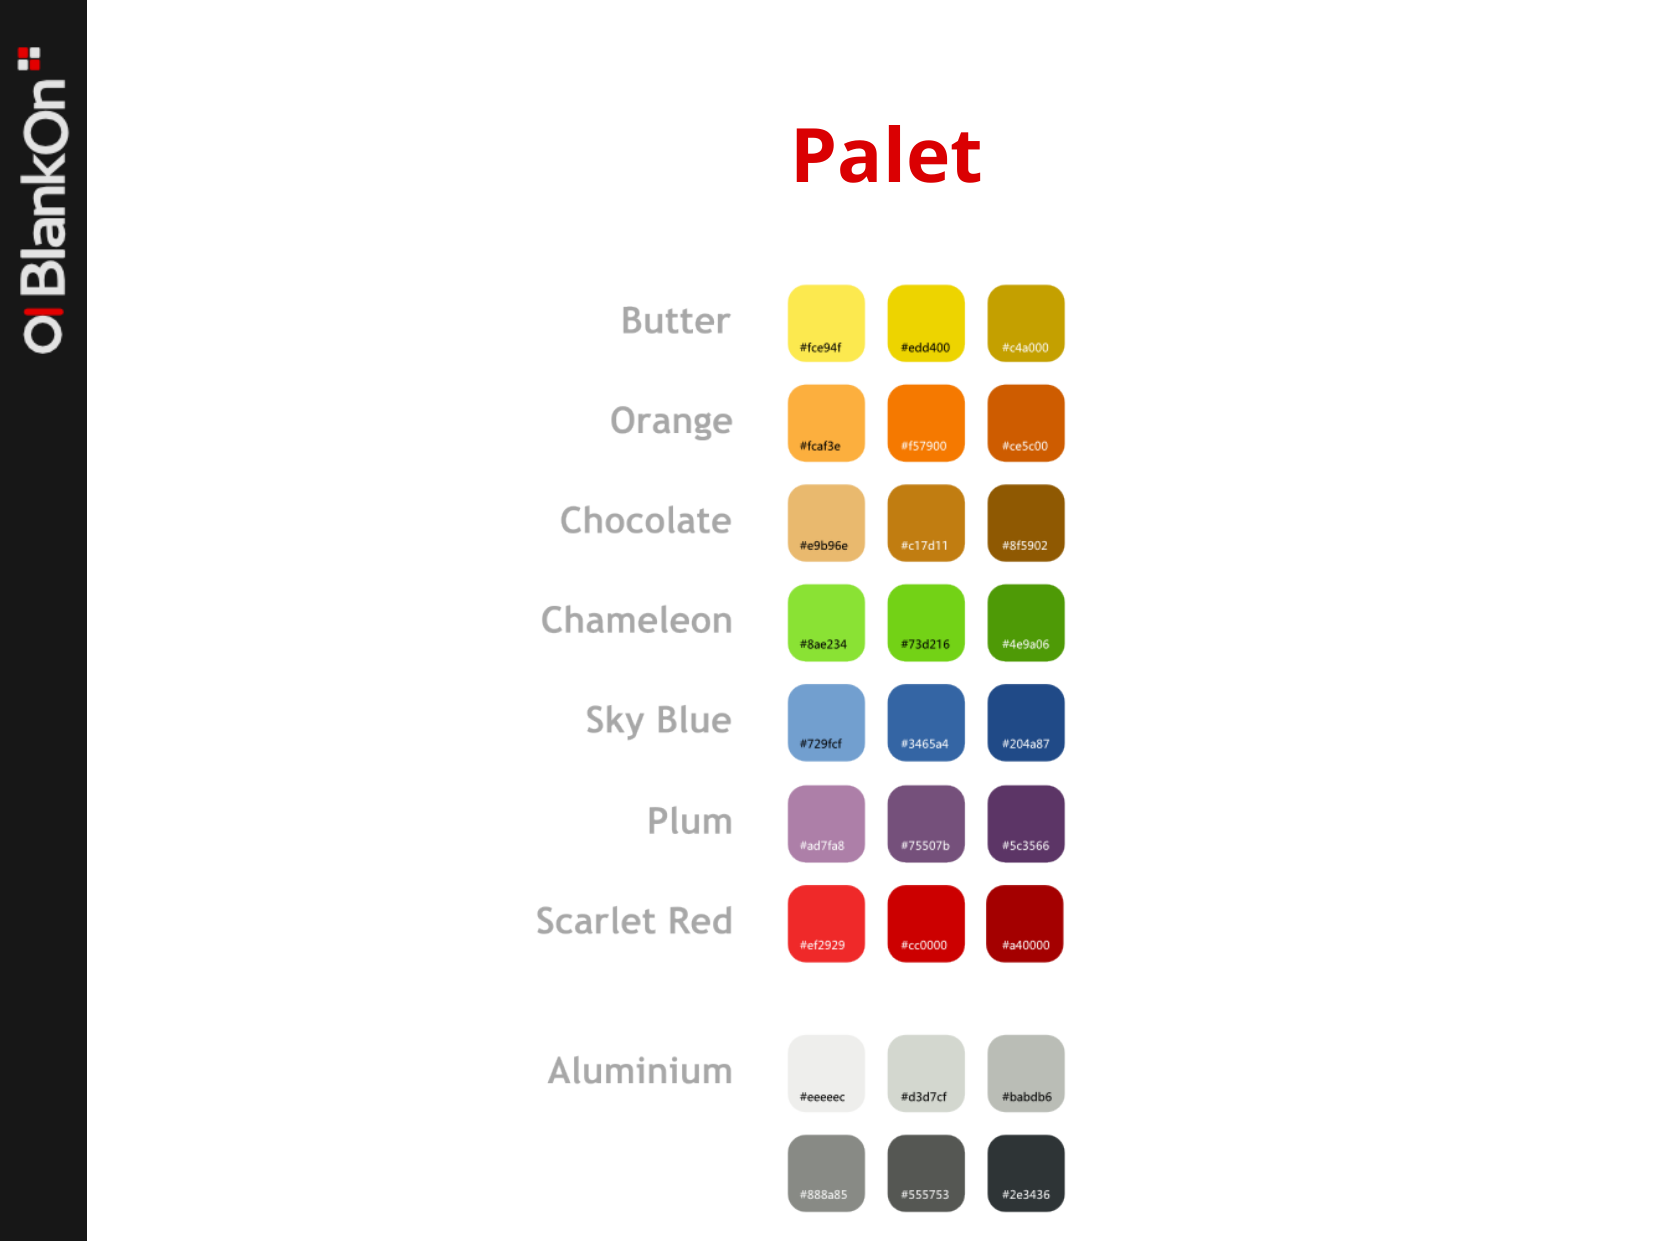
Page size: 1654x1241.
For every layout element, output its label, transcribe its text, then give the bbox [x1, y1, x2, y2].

picture [172, 128, 1413, 1241]
title Palet [124, 49, 1613, 257]
picture [0, 0, 87, 1241]
